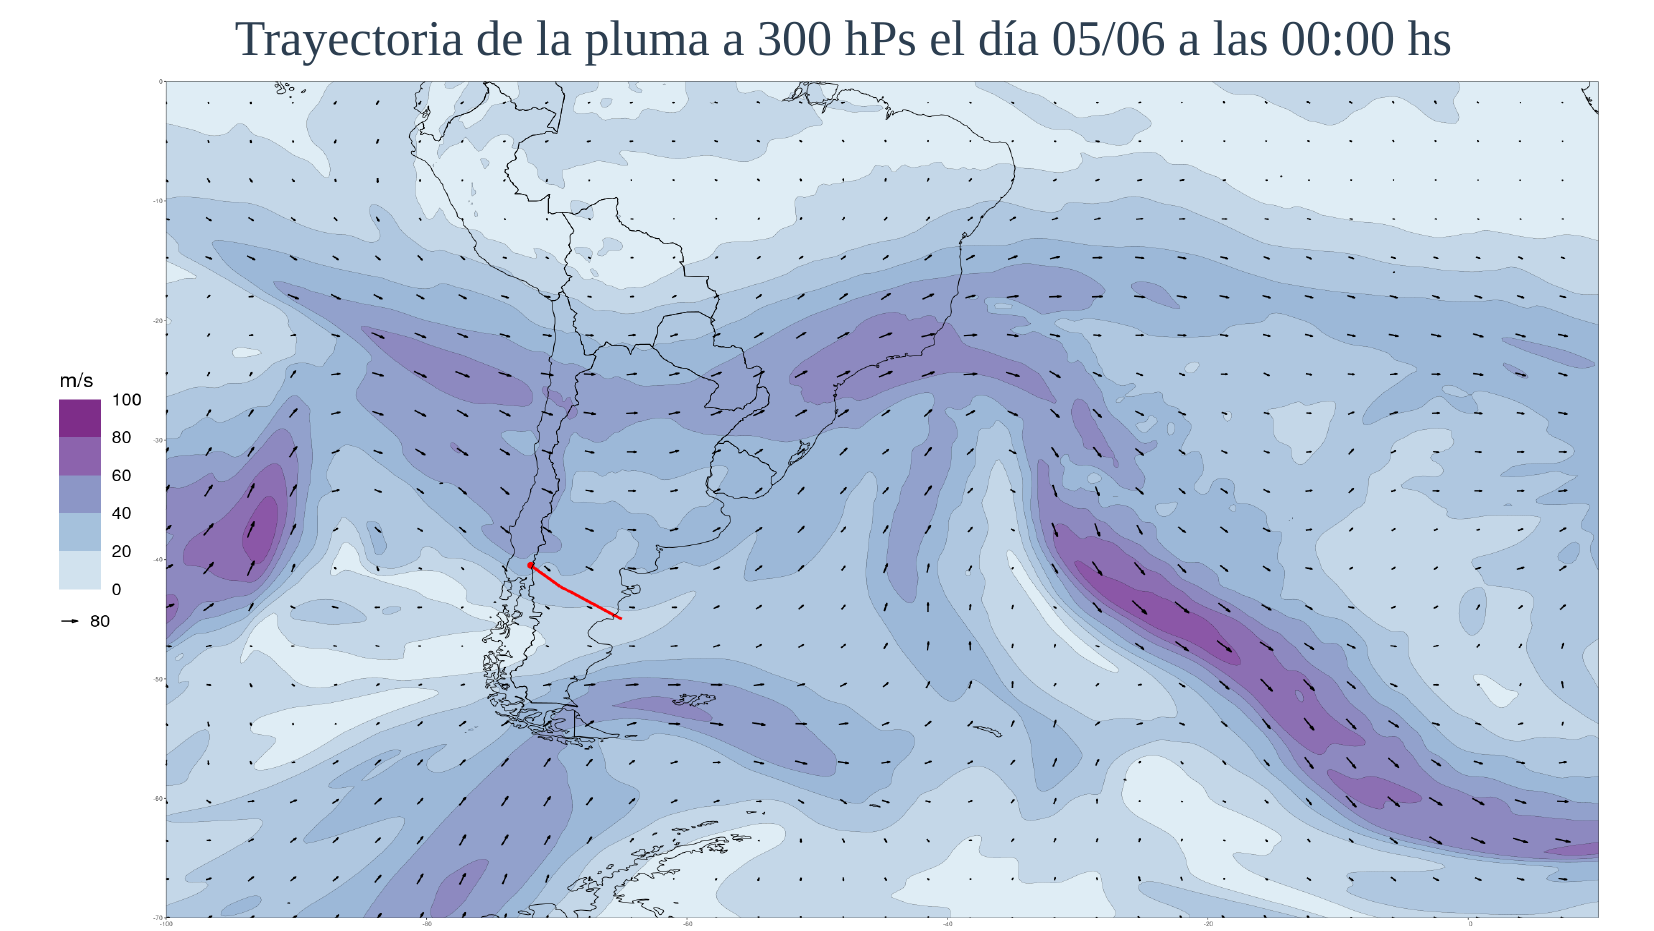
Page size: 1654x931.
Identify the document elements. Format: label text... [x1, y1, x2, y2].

text_box Trayectoria de la pluma a 300 hPs el día 05/06 a las 00:00 hs [112, 0, 1576, 77]
picture [51, 77, 1602, 931]
